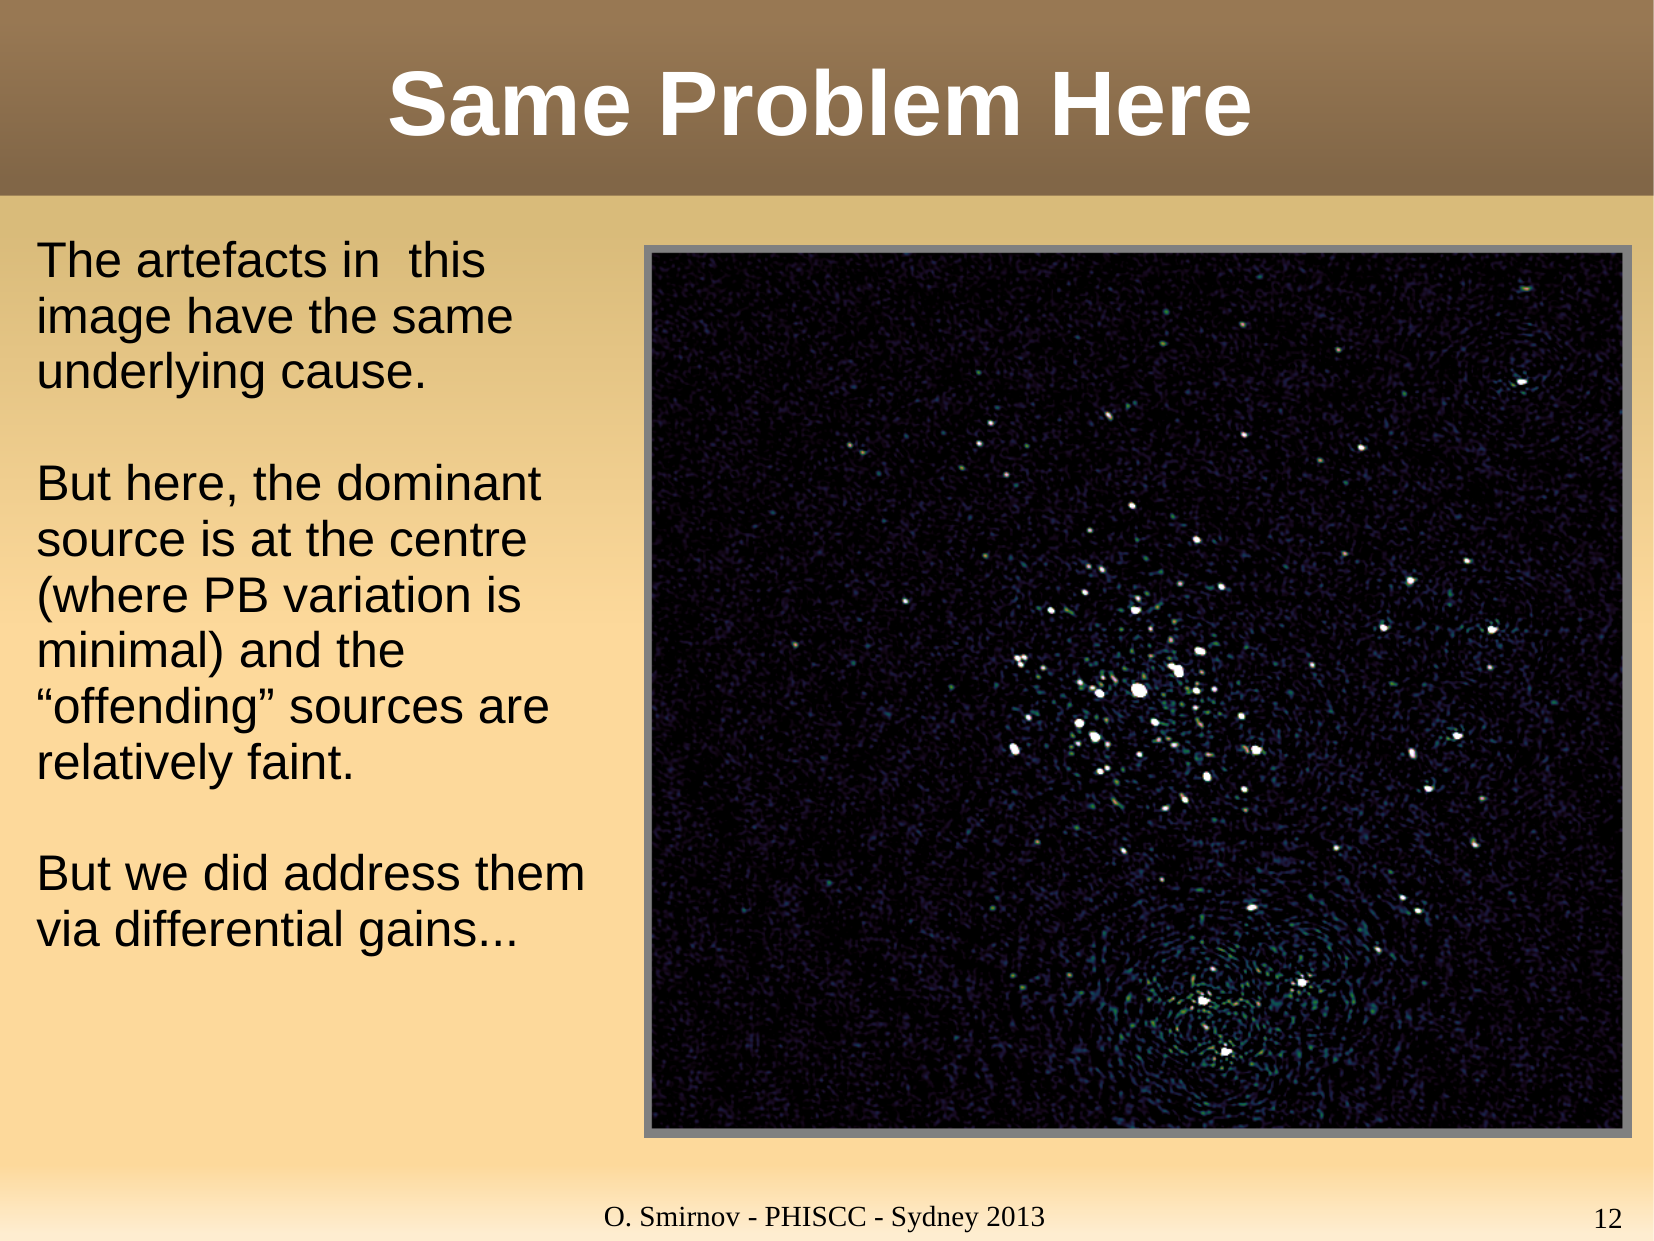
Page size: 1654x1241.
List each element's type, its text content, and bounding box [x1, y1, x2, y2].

picture [0, 0, 1654, 1241]
text_box The artefacts in this image have the same underlying cause. But here, the dominant source is at the centre (where PB variation is minimal) and the “offending” sources are relatively faint. But we did address them via differential gains... [21, 224, 622, 1163]
title Same Problem Here [76, 7, 1565, 200]
